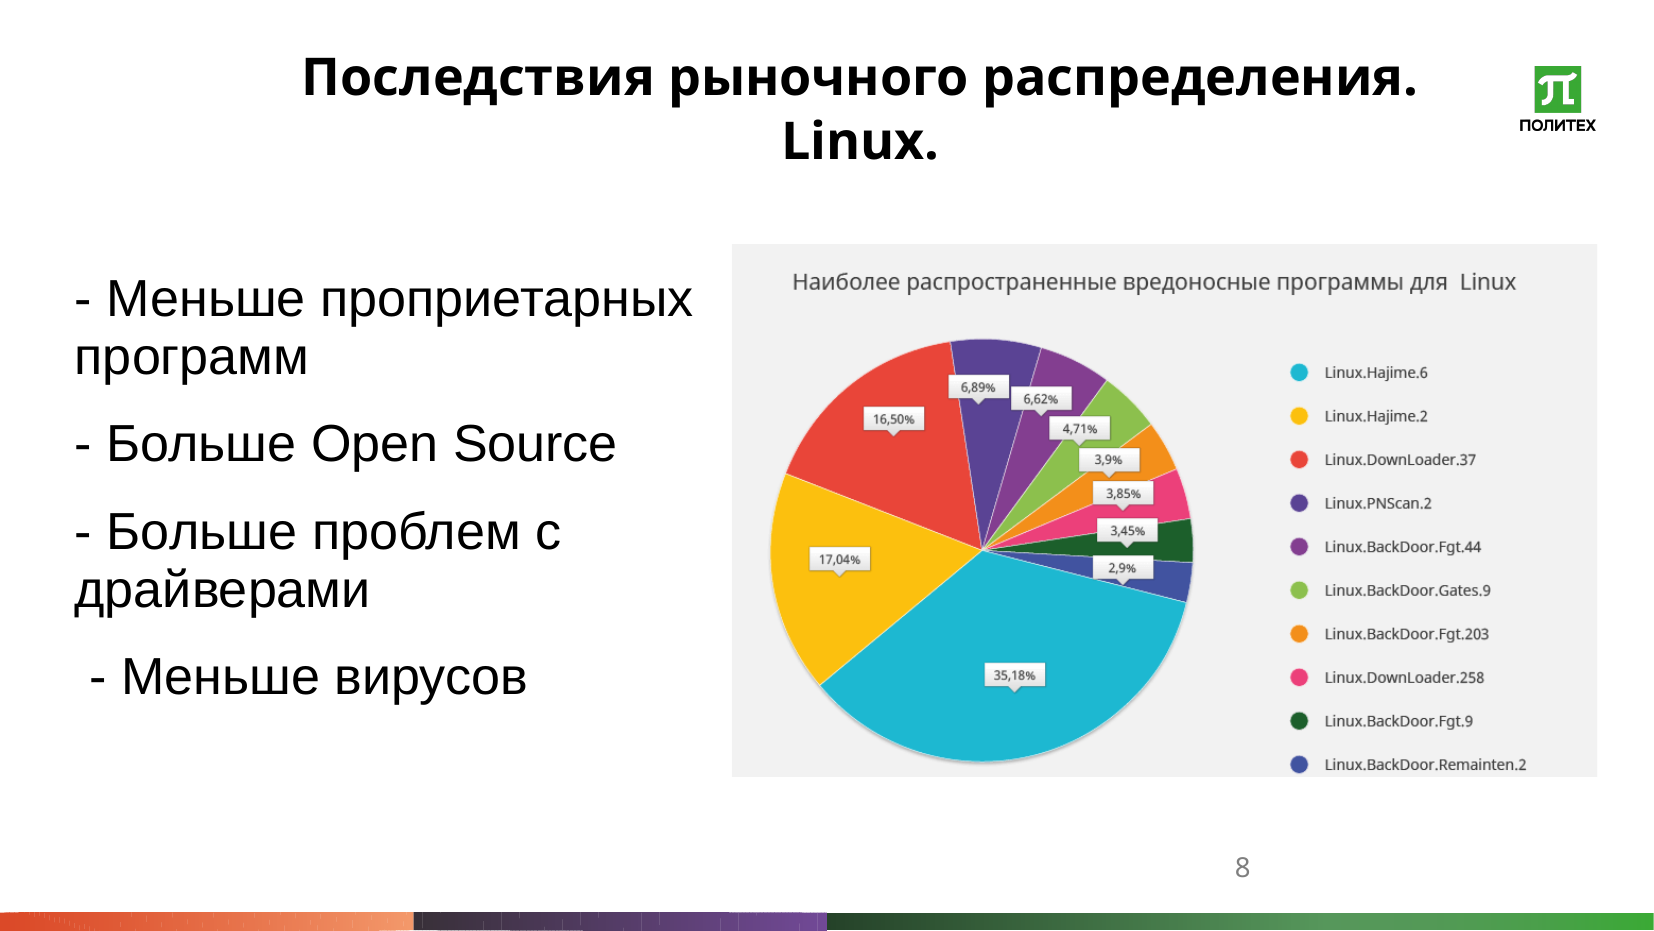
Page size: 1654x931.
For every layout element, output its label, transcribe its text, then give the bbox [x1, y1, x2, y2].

text_box [1234, 842, 1607, 892]
text_box - Меньше проприетарных программ - Больше Open Source - Больше проблем с драйверами - Меньше вирусов [74, 269, 764, 931]
text_box Последствия рыночного распределения. Linux. [285, 38, 1435, 121]
picture [731, 244, 1598, 777]
text_box [56, 204, 440, 759]
